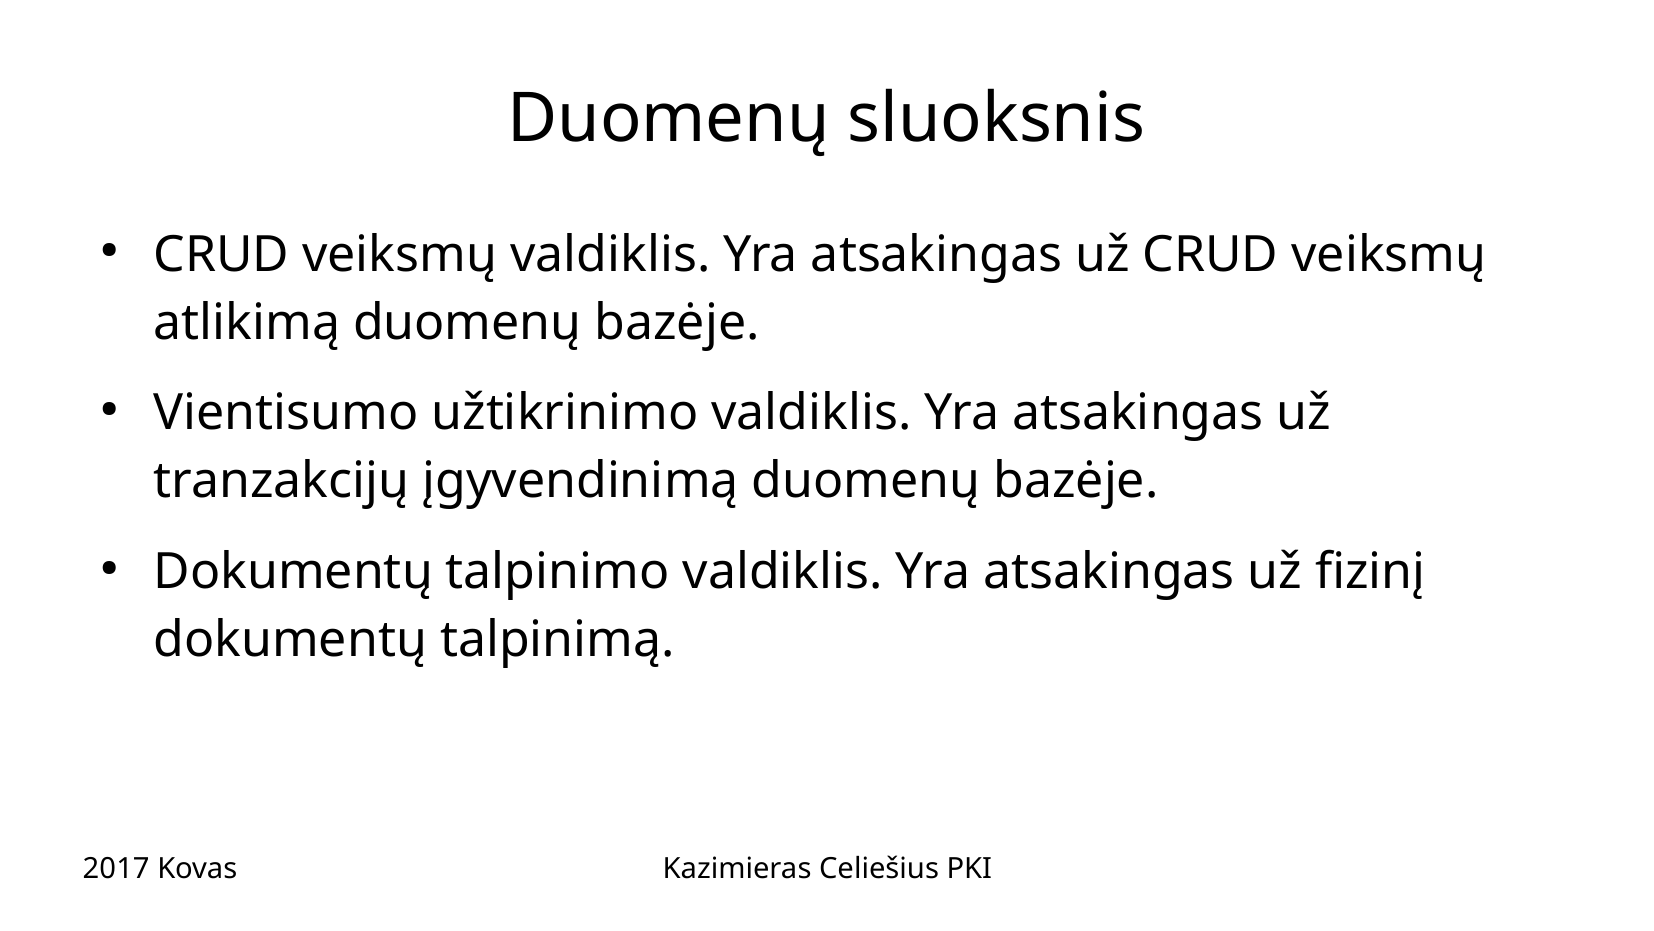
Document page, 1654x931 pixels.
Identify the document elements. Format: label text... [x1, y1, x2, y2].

title Duomenų sluoksnis [82, 37, 1571, 193]
list CRUD veiksmų valdiklis. Yra atsakingas už CRUD veiksmų atlikimą duomenų bazėje. Vientisumo užtikrinimo valdiklis. Yra atsakingas už tranzakcijų įgyvendinimą duomenų bazėje. Dokumentų talpinimo valdiklis. Yra atsakingas už fizinį dokumentų talpinimą. [82, 217, 1571, 757]
